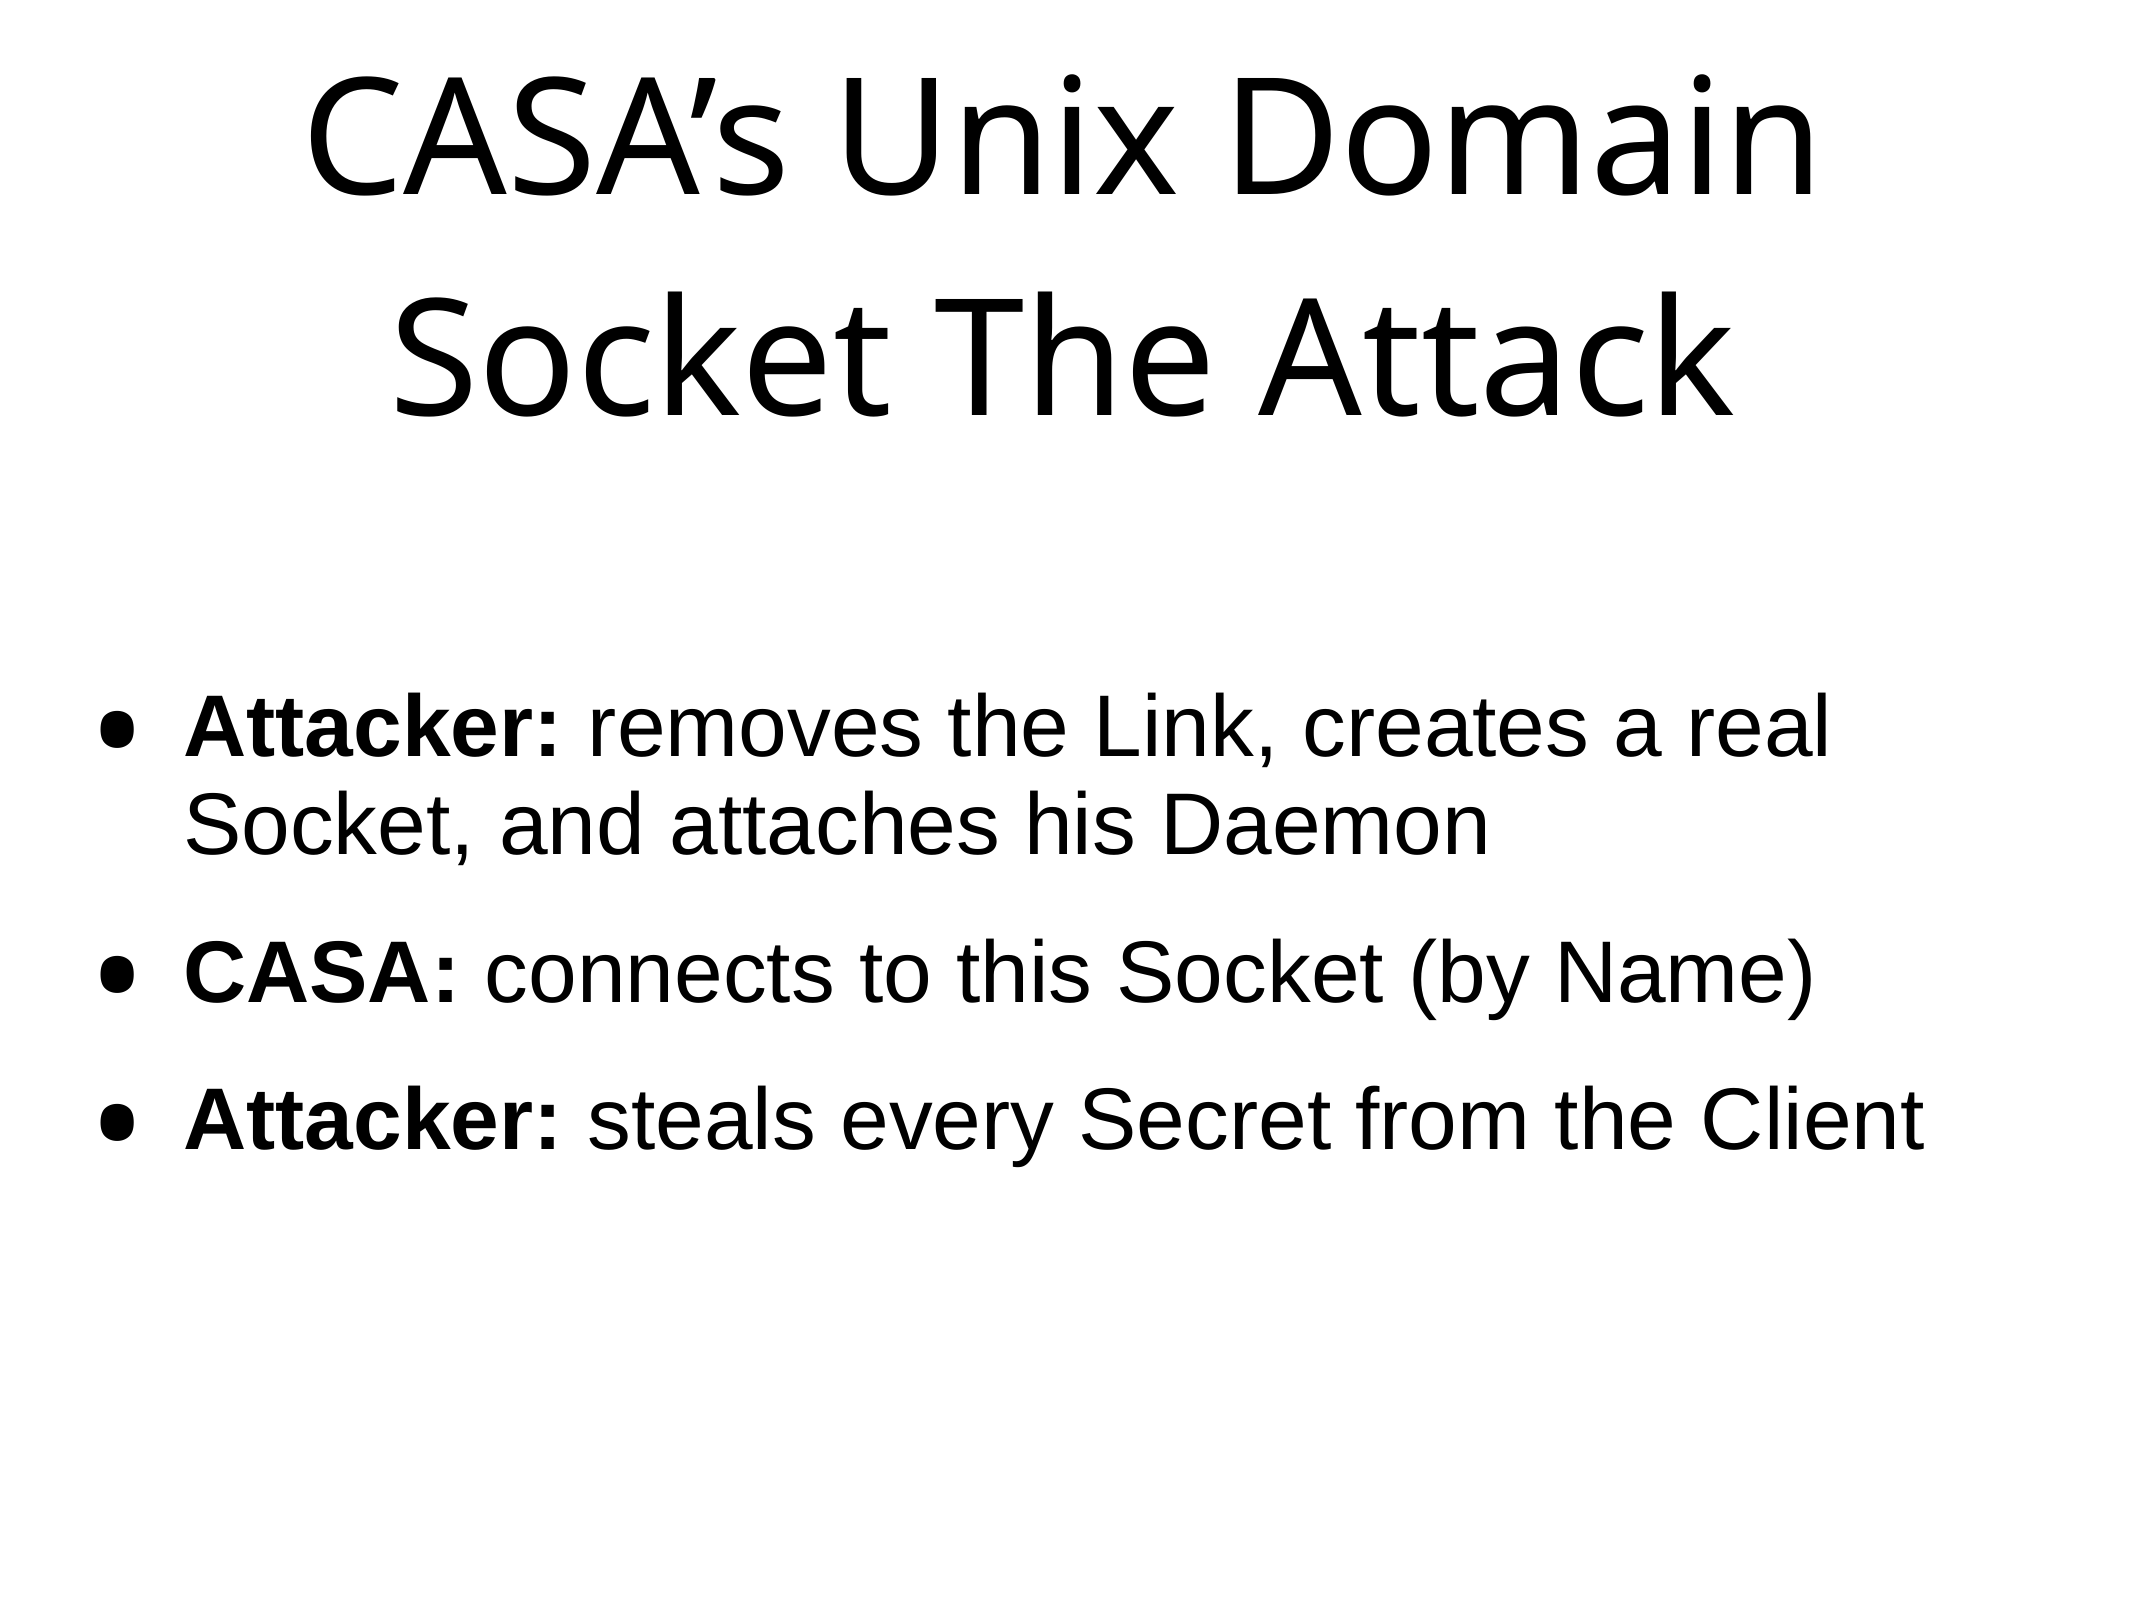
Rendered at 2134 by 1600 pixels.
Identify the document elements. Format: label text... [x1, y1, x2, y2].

list Attacker: removes the Link, creates a real Socket, and attaches his Daemon CASA: connects to this Socket (by Name) Attacker: steals every Secret from the Client [29, 454, 2097, 1392]
title CASA’s Unix Domain Socket The Attack [29, 31, 2097, 452]
